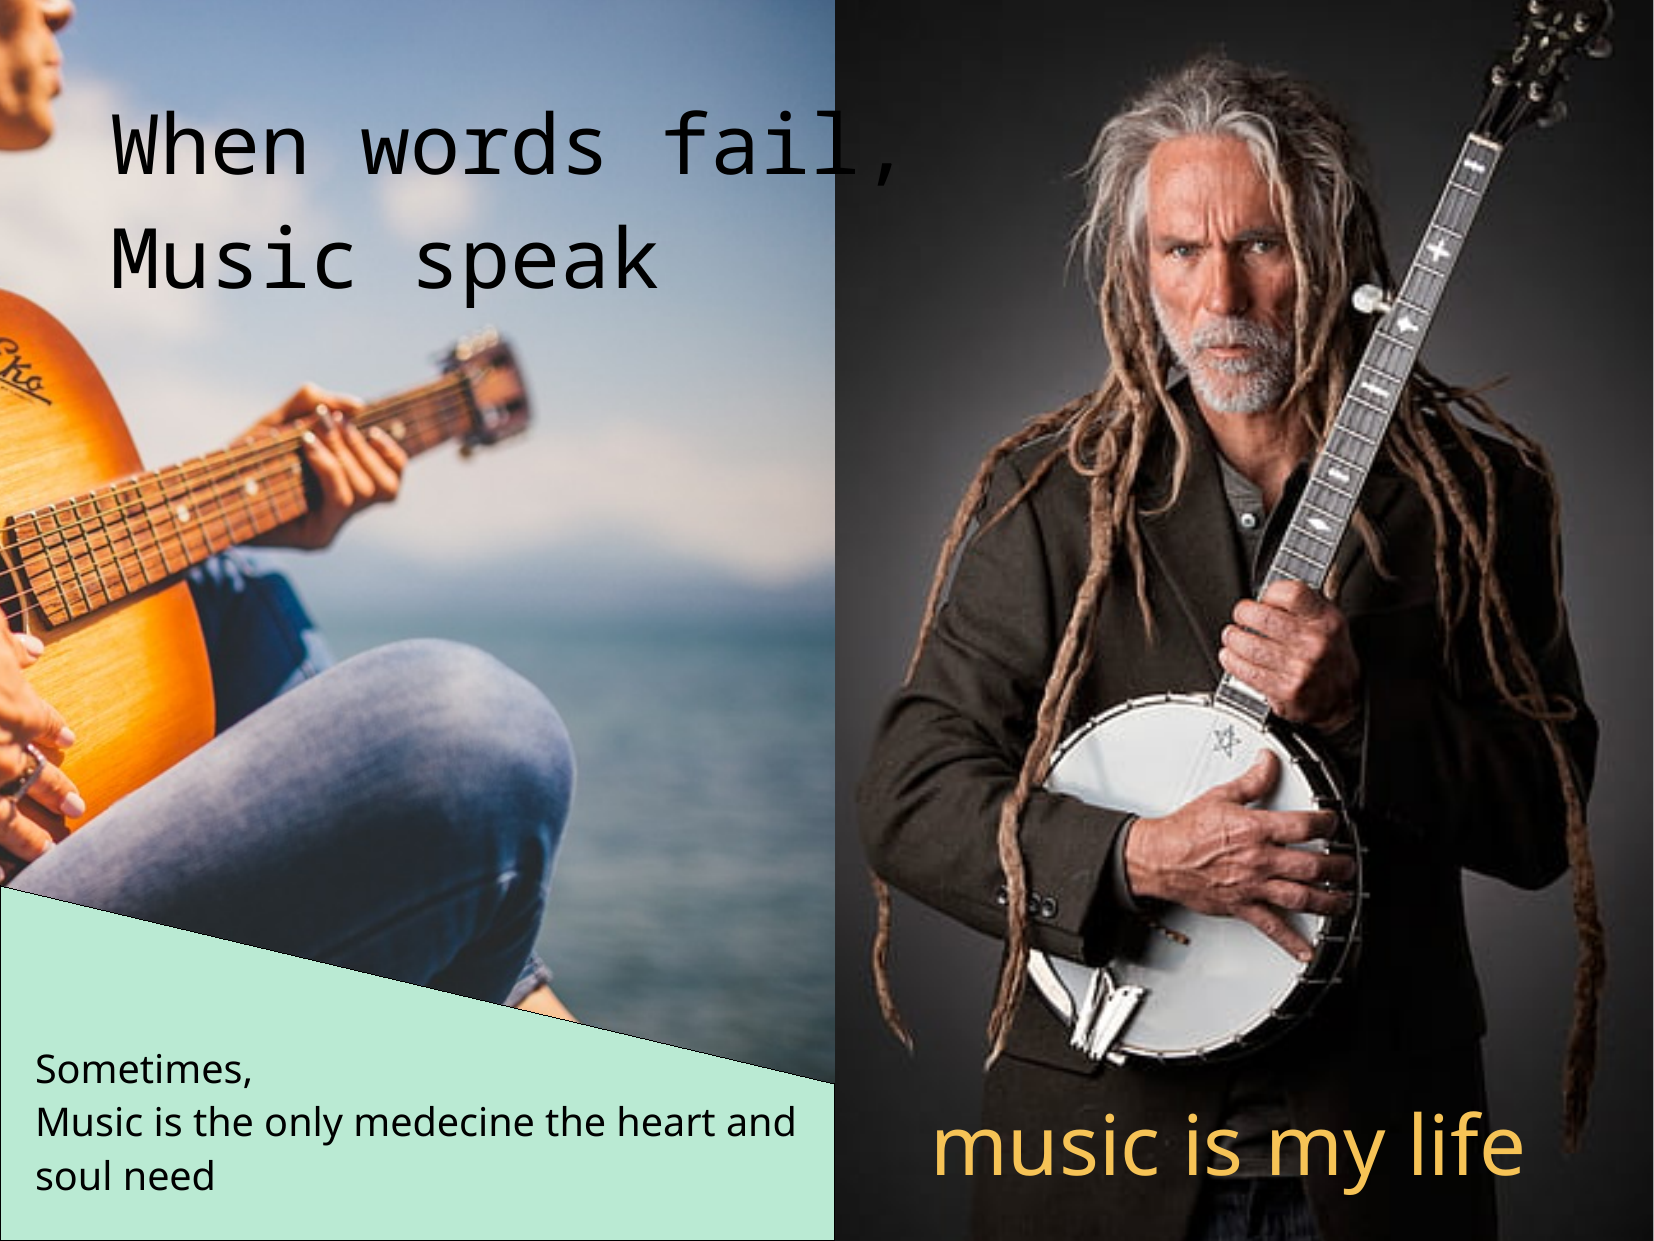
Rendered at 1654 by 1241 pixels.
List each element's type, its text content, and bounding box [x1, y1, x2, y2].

text_box When words fail, Music speak [95, 78, 798, 296]
text_box [0, 885, 835, 1241]
text_box [84, 1175, 95, 1187]
text_box Sometimes, Music is the only medecine the heart and soul need [20, 1033, 818, 1175]
picture [0, 0, 1654, 1241]
text_box [59, 1175, 71, 1187]
text_box music is my life [915, 1078, 1625, 1220]
text_box [197, 1175, 209, 1188]
